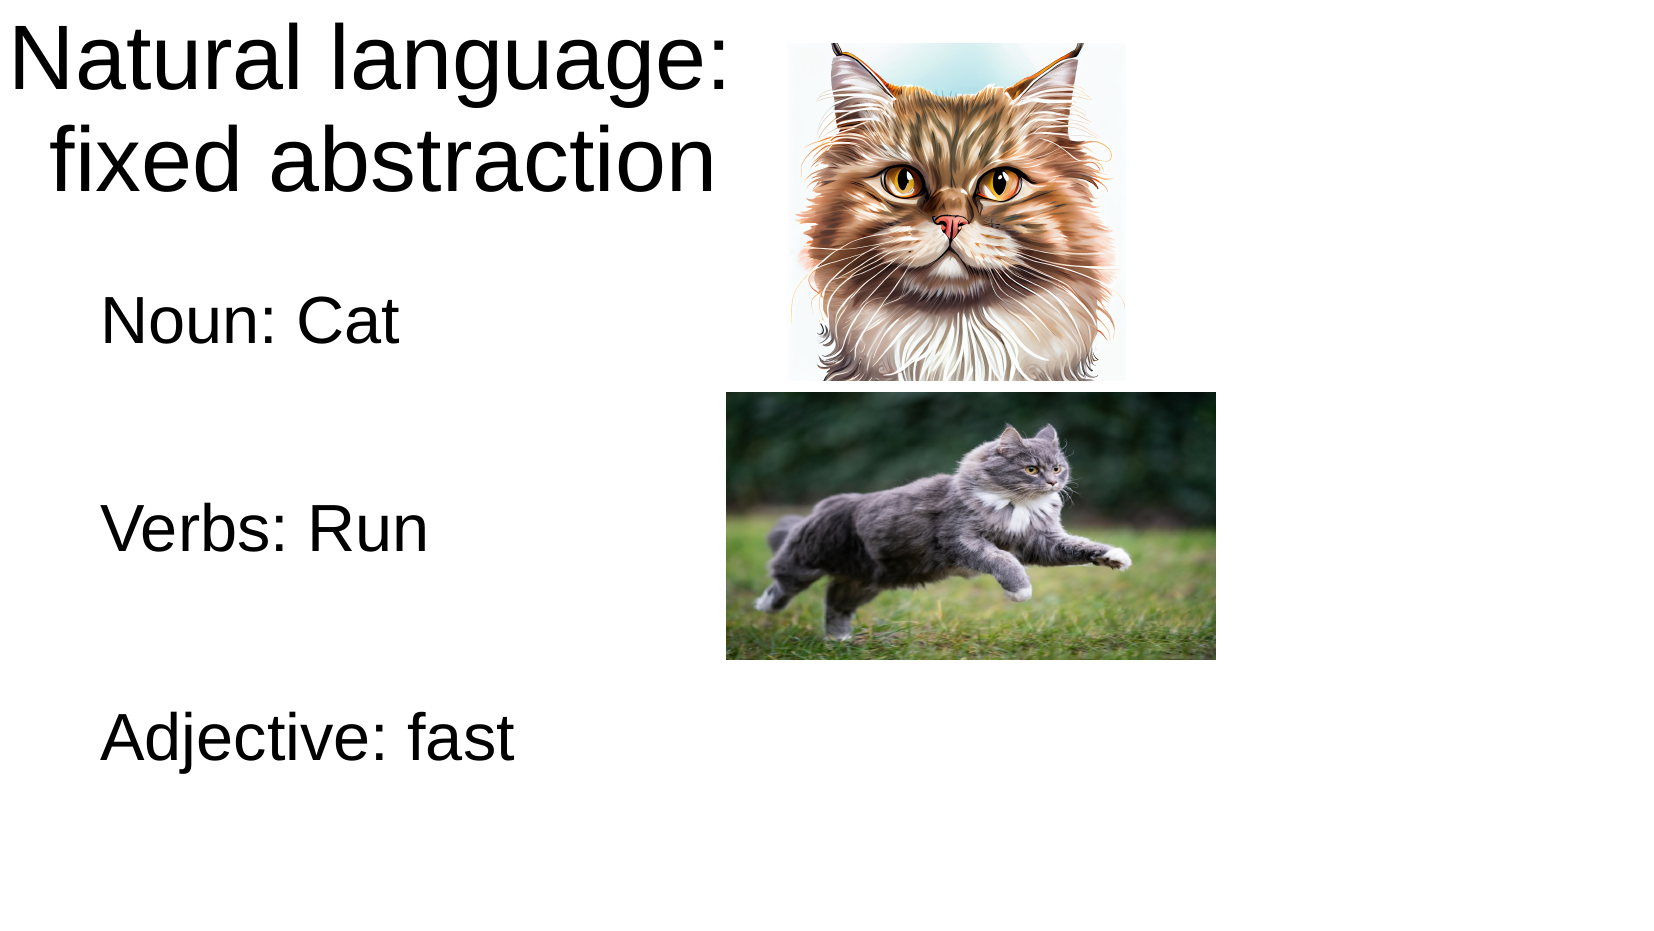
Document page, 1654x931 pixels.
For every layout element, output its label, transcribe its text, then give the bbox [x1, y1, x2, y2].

list Noun: Cat Verbs: Run Adjective: fast [29, 282, 756, 822]
picture [787, 43, 1126, 381]
title Natural language: fixed abstraction [0, 6, 745, 212]
picture [726, 392, 1216, 660]
